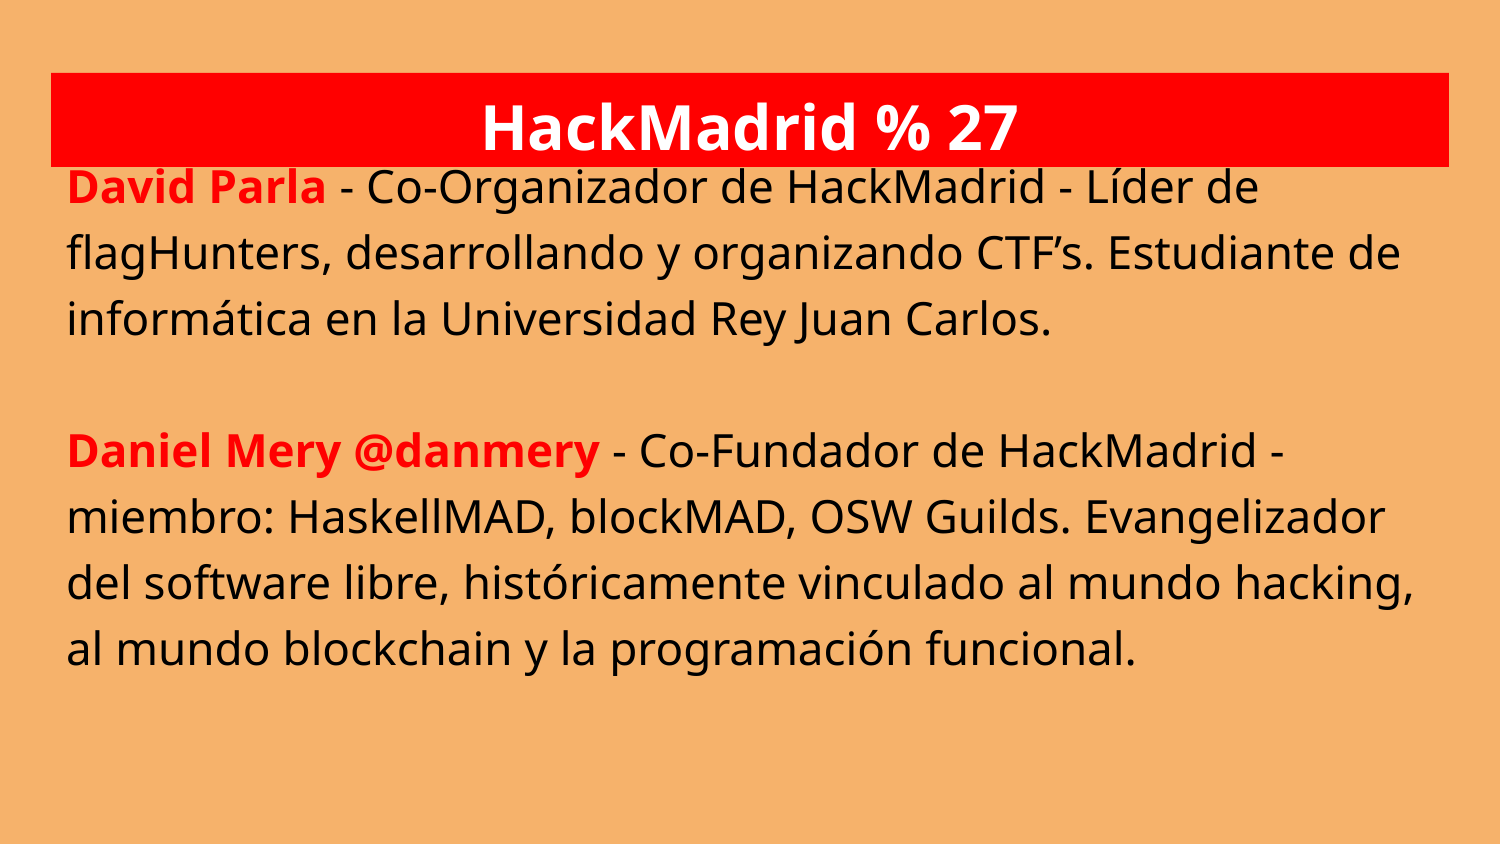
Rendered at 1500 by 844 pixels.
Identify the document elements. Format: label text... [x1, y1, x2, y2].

title HackMadrid % 27 [51, 72, 1449, 132]
list David Parla - Co-Organizador de HackMadrid - Líder de flagHunters, desarrollando y organizando CTF’s. Estudiante de informática en la Universidad Rey Juan Carlos. Daniel Mery @danmery - Co-Fundador de HackMadrid - miembro: HaskellMAD, blockMAD, OSW Guilds. Evangelizador del software libre, históricamente vinculado al mundo hacking, al mundo blockchain y la programación funcional. [51, 132, 1449, 756]
